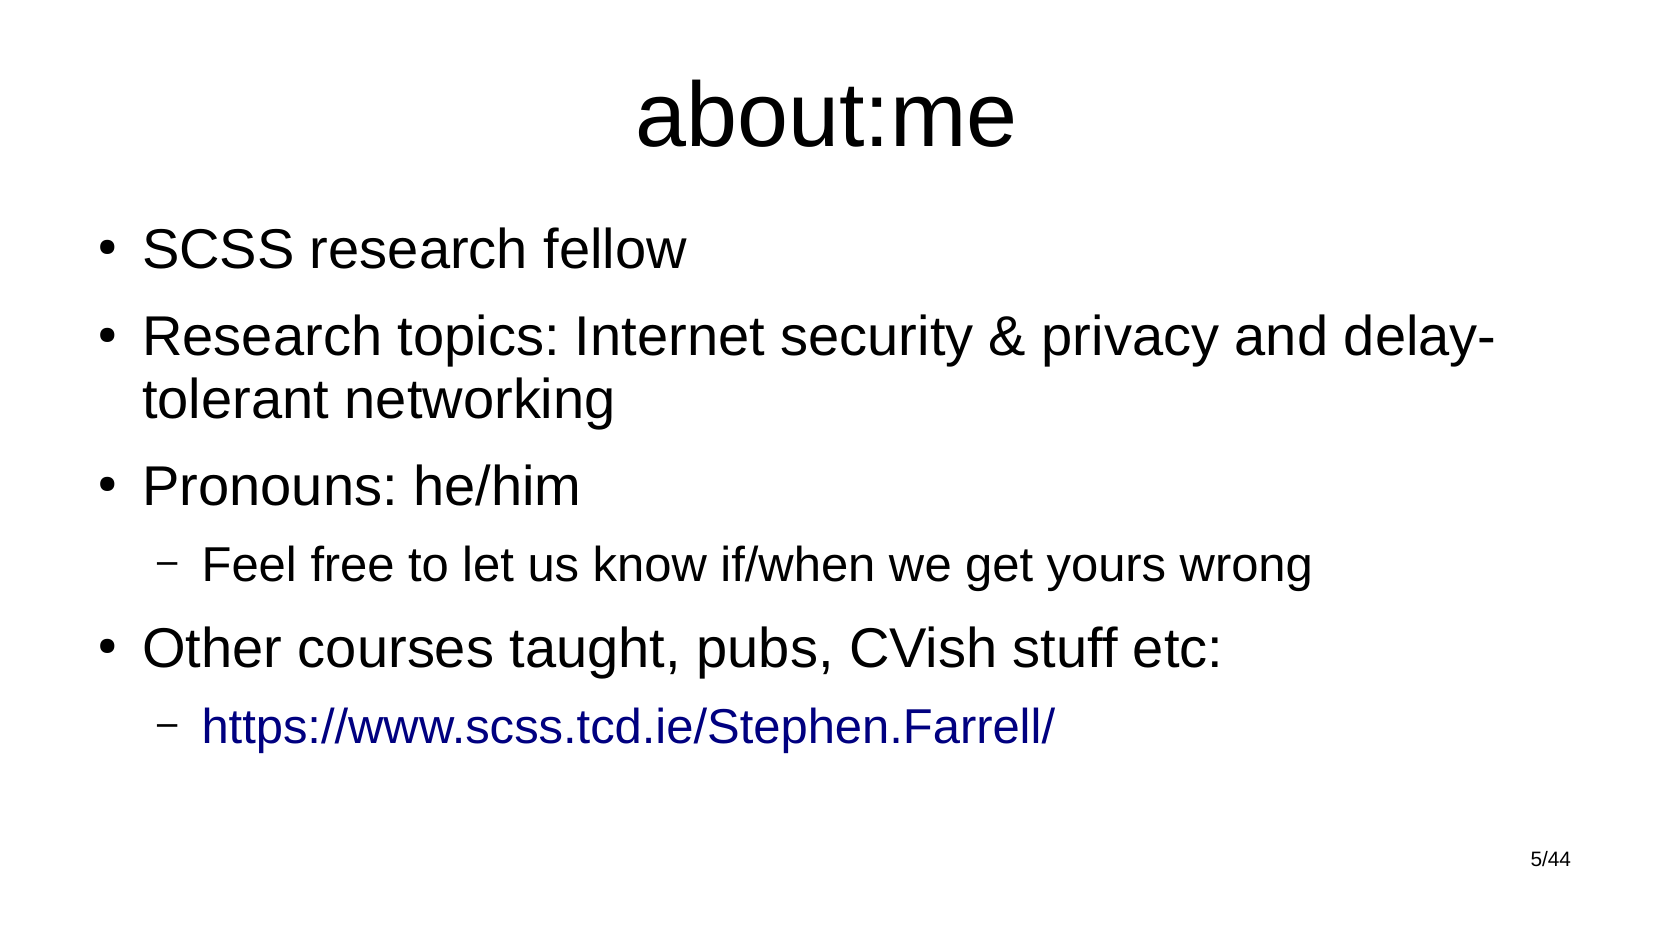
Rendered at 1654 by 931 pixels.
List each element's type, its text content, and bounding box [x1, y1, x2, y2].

title about:me [82, 37, 1571, 193]
list SCSS research fellow Research topics: Internet security & privacy and delay-tolerant networking Pronouns: he/him Feel free to let us know if/when we get yours wrong Other courses taught, pubs, CVish stuff etc: https://www.scss.tcd.ie/Stephen.Farrell/ [82, 217, 1571, 758]
